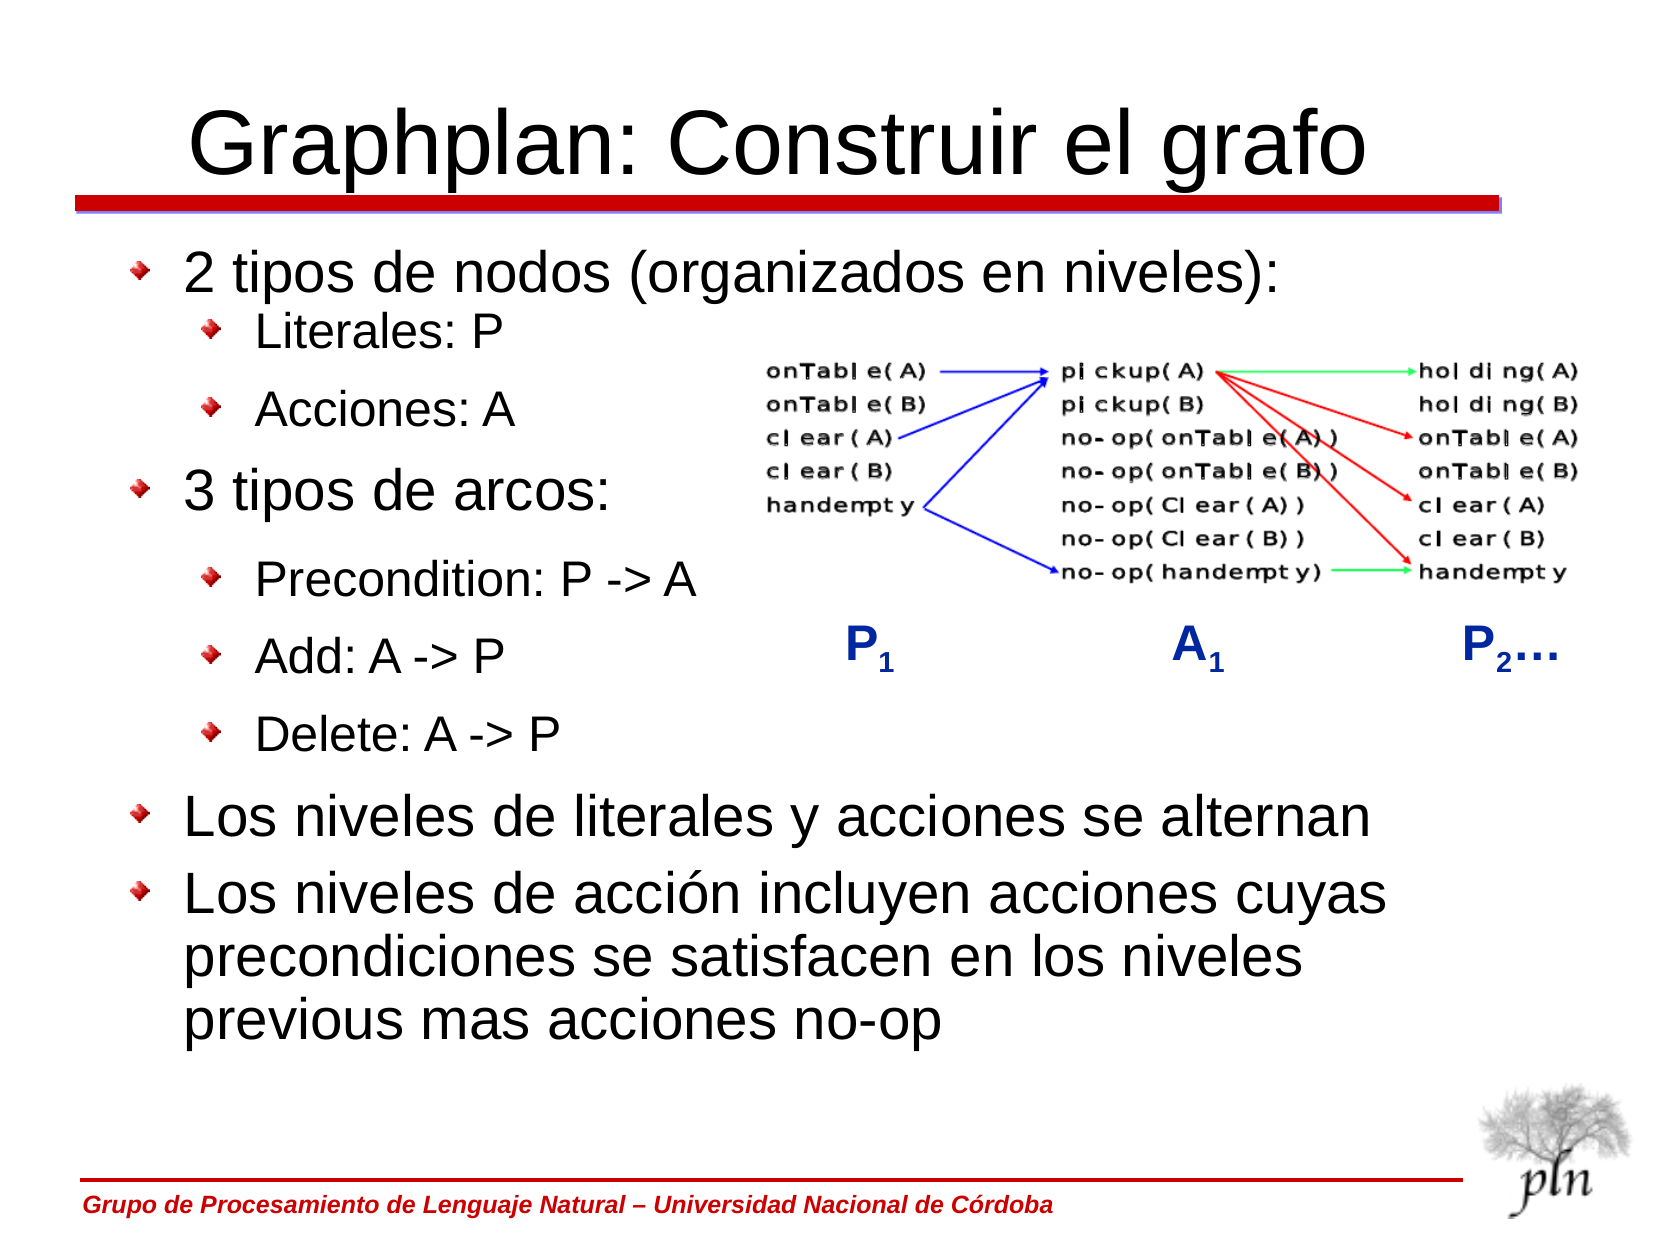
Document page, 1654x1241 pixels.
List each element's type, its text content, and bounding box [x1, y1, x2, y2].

title Graphplan: Construir el grafo [100, 12, 1426, 200]
text_box P1 A1 P2… [802, 602, 1613, 686]
picture [1477, 1083, 1635, 1219]
list 2 tipos de nodos (organizados en niveles): Literales: P Acciones: A 3 tipos de arcos: Precondition: P -> A Add: A -> P Delete: A -> P Los niveles de literales y acciones se alternan Los niveles de acción incluyen acciones cuyas precondiciones se satisfacen en los niveles previous mas acciones no-op [98, 235, 1501, 1126]
picture [750, 351, 1606, 601]
